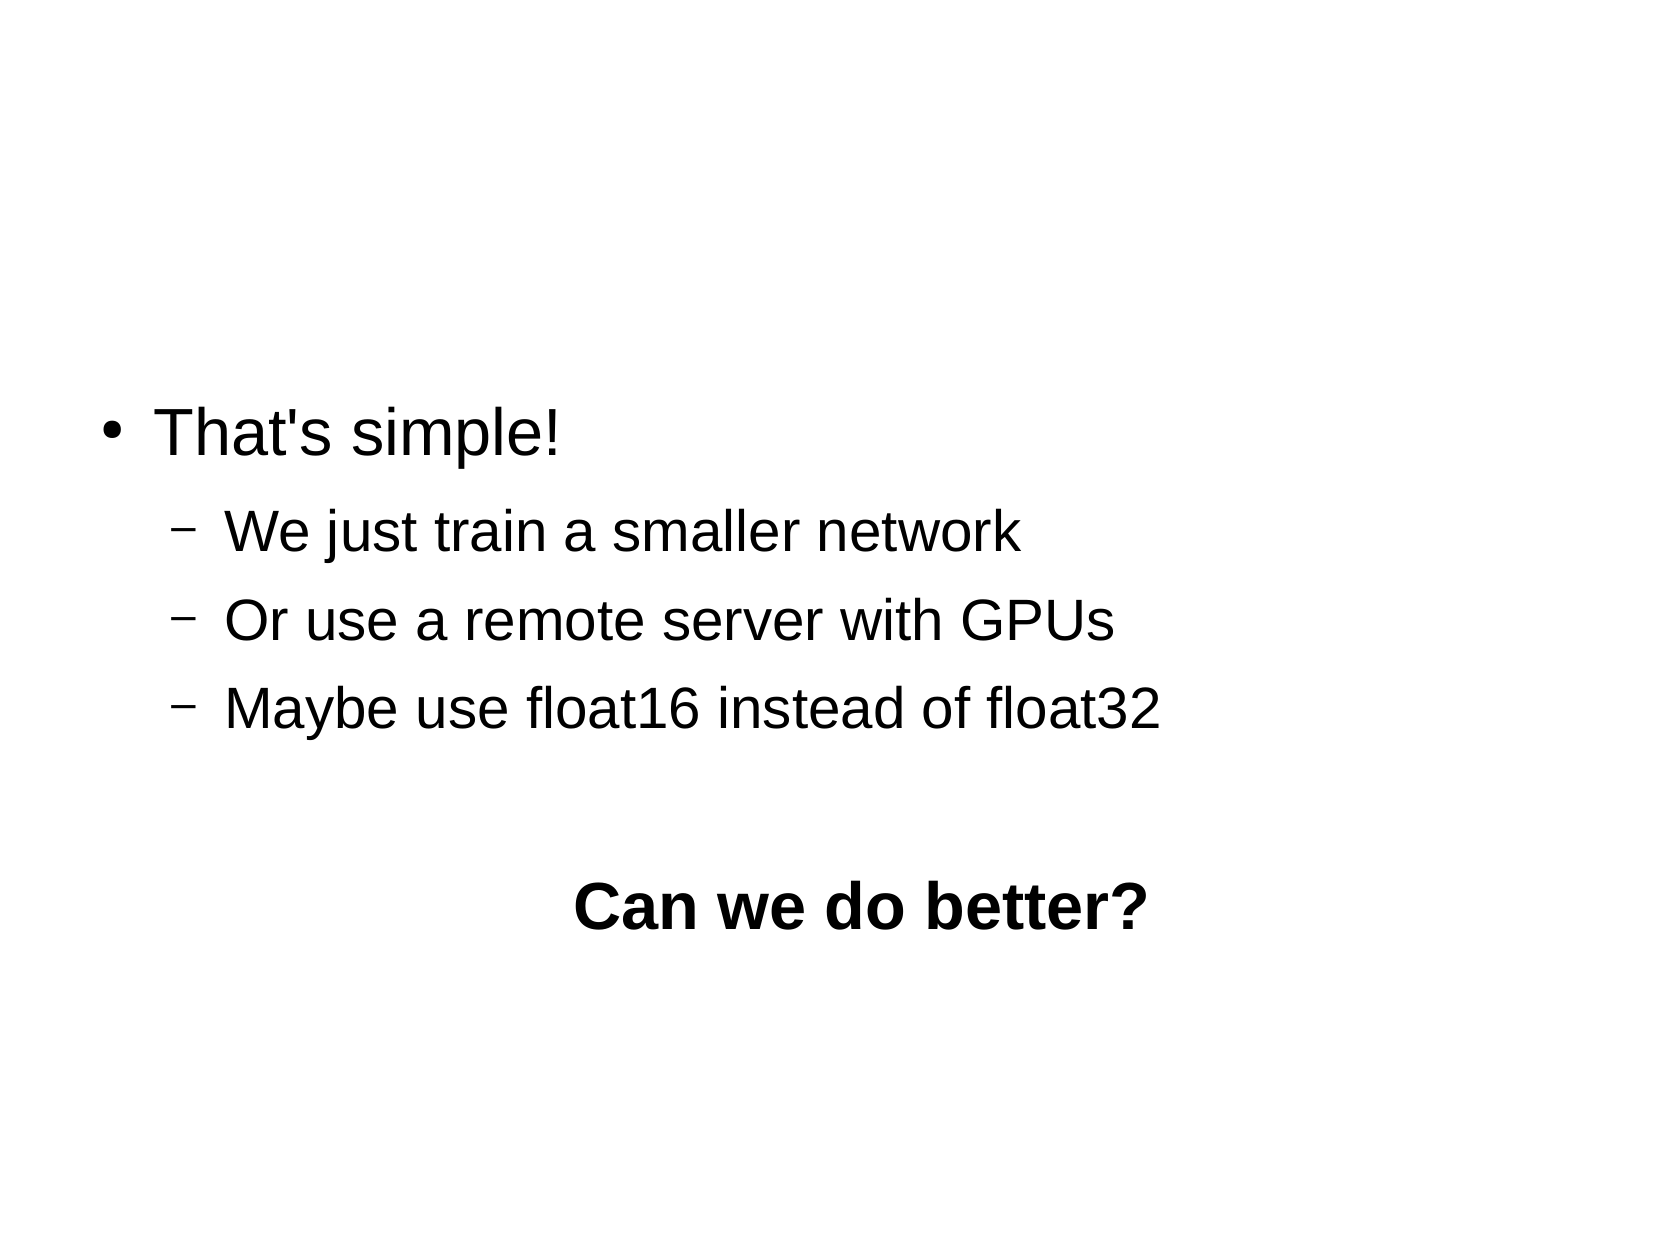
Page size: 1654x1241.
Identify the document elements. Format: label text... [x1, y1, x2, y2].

list That's simple! We just train a smaller network Or use a remote server with GPUs Maybe use float16 instead of float32 Can we do better? [82, 290, 1571, 1010]
